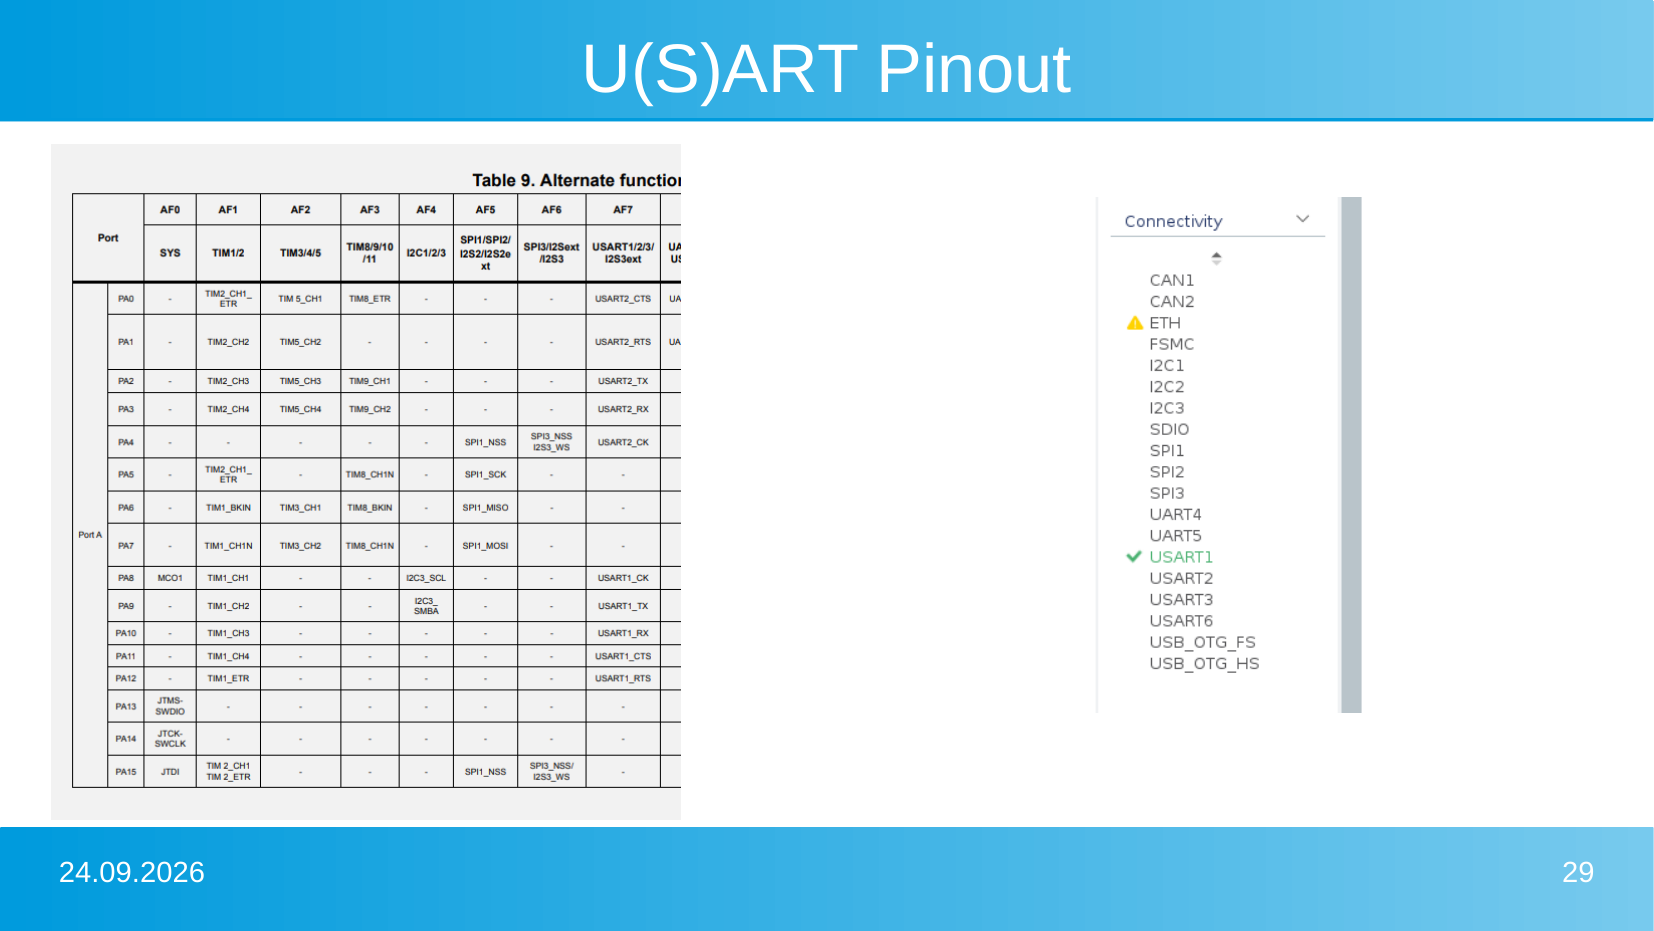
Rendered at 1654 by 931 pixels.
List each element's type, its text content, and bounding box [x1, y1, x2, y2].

picture [1087, 197, 1437, 713]
picture [51, 144, 681, 820]
title U(S)ART Pinout [59, 29, 1595, 108]
